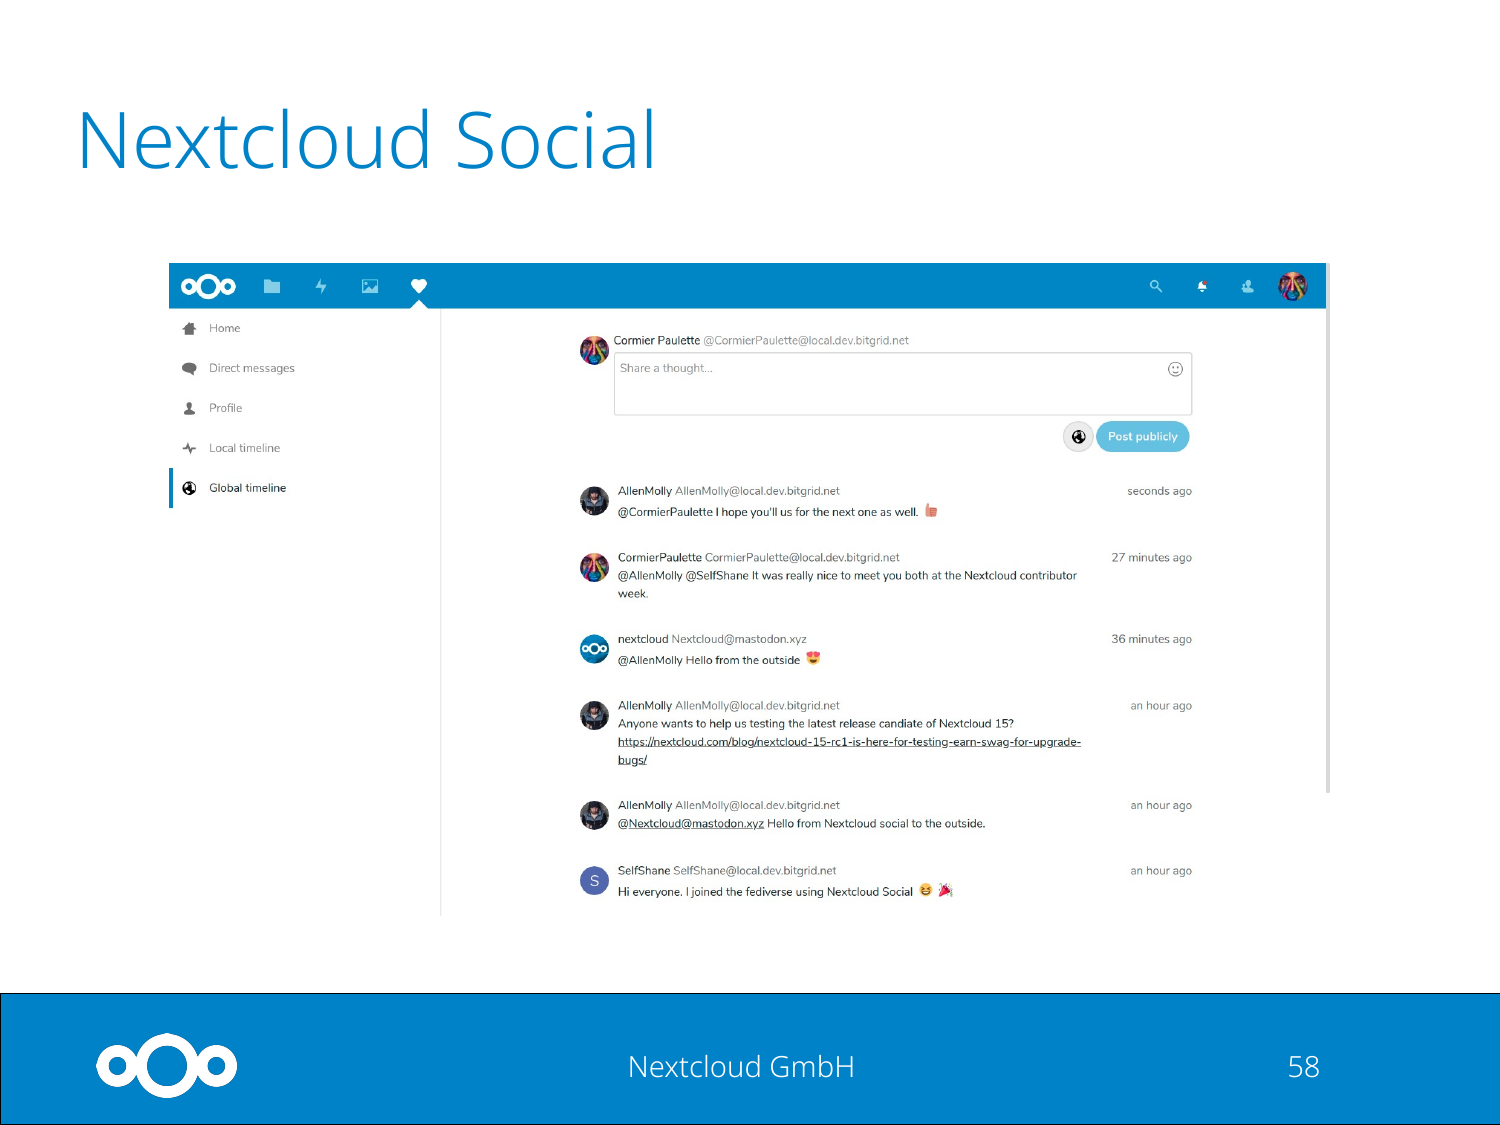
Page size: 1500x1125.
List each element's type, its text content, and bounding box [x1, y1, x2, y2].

picture [181, 274, 235, 299]
picture [363, 286, 378, 293]
picture [412, 280, 426, 292]
picture [1199, 280, 1206, 291]
picture [317, 282, 325, 290]
picture [96, 1033, 237, 1098]
picture [169, 263, 1330, 916]
picture [1243, 281, 1253, 292]
picture [1279, 272, 1307, 301]
title Nextcloud Social [74, 44, 1425, 233]
picture [265, 280, 279, 292]
